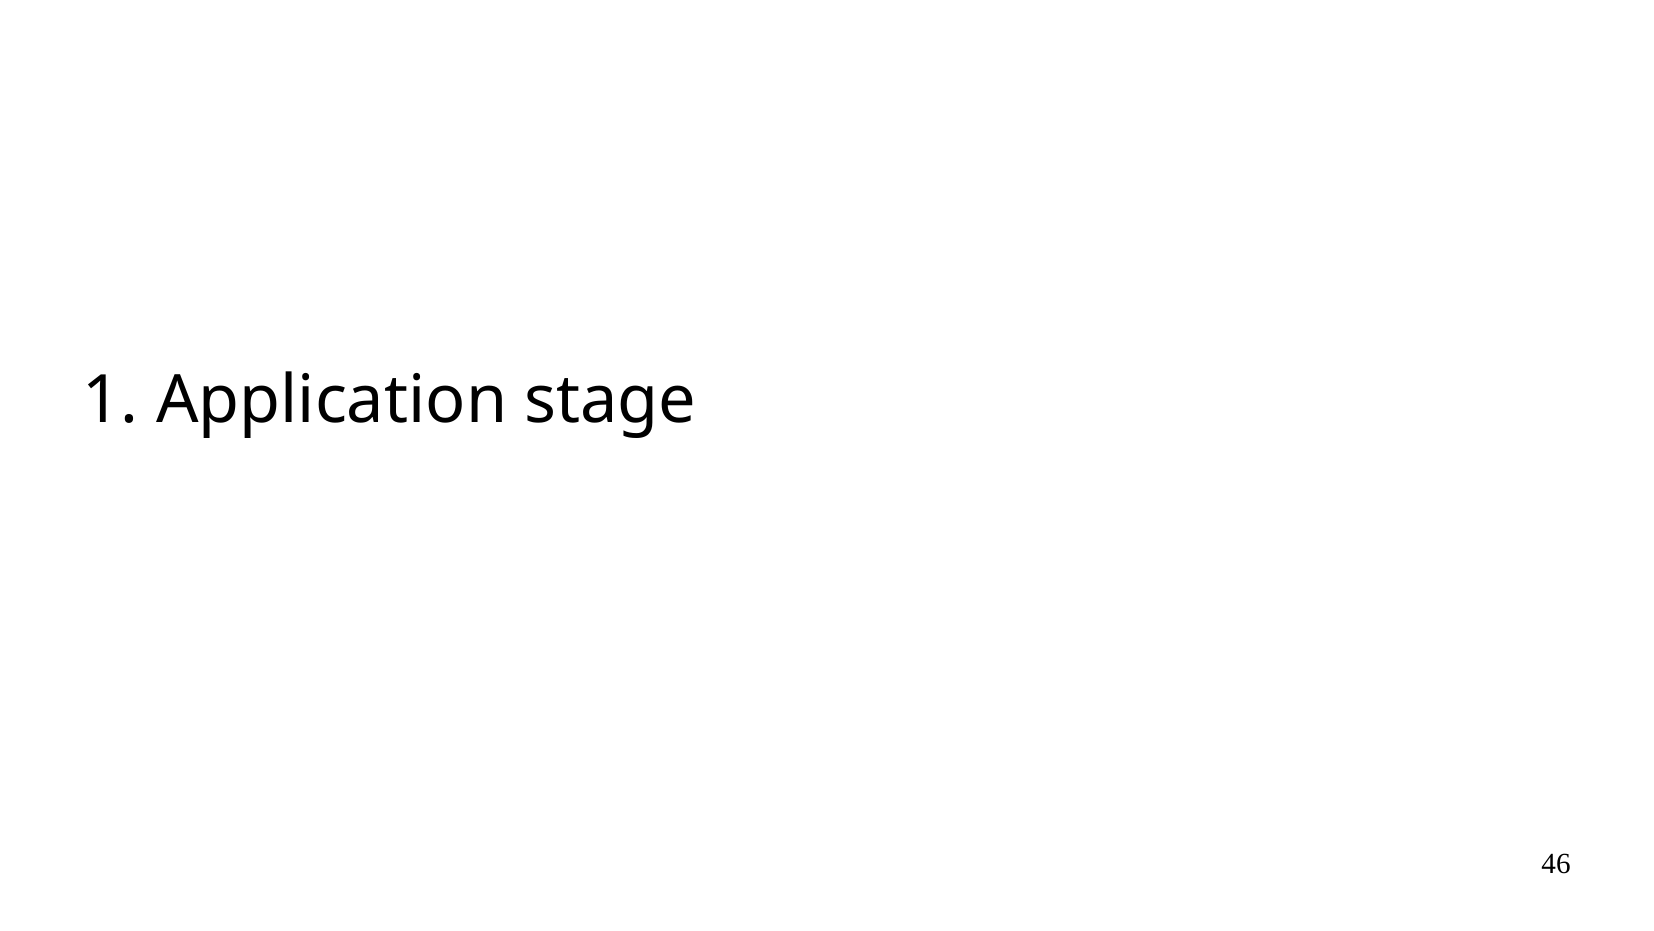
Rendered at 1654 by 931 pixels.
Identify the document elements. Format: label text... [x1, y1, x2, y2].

subtitle 1. Application stage [82, 37, 1571, 757]
